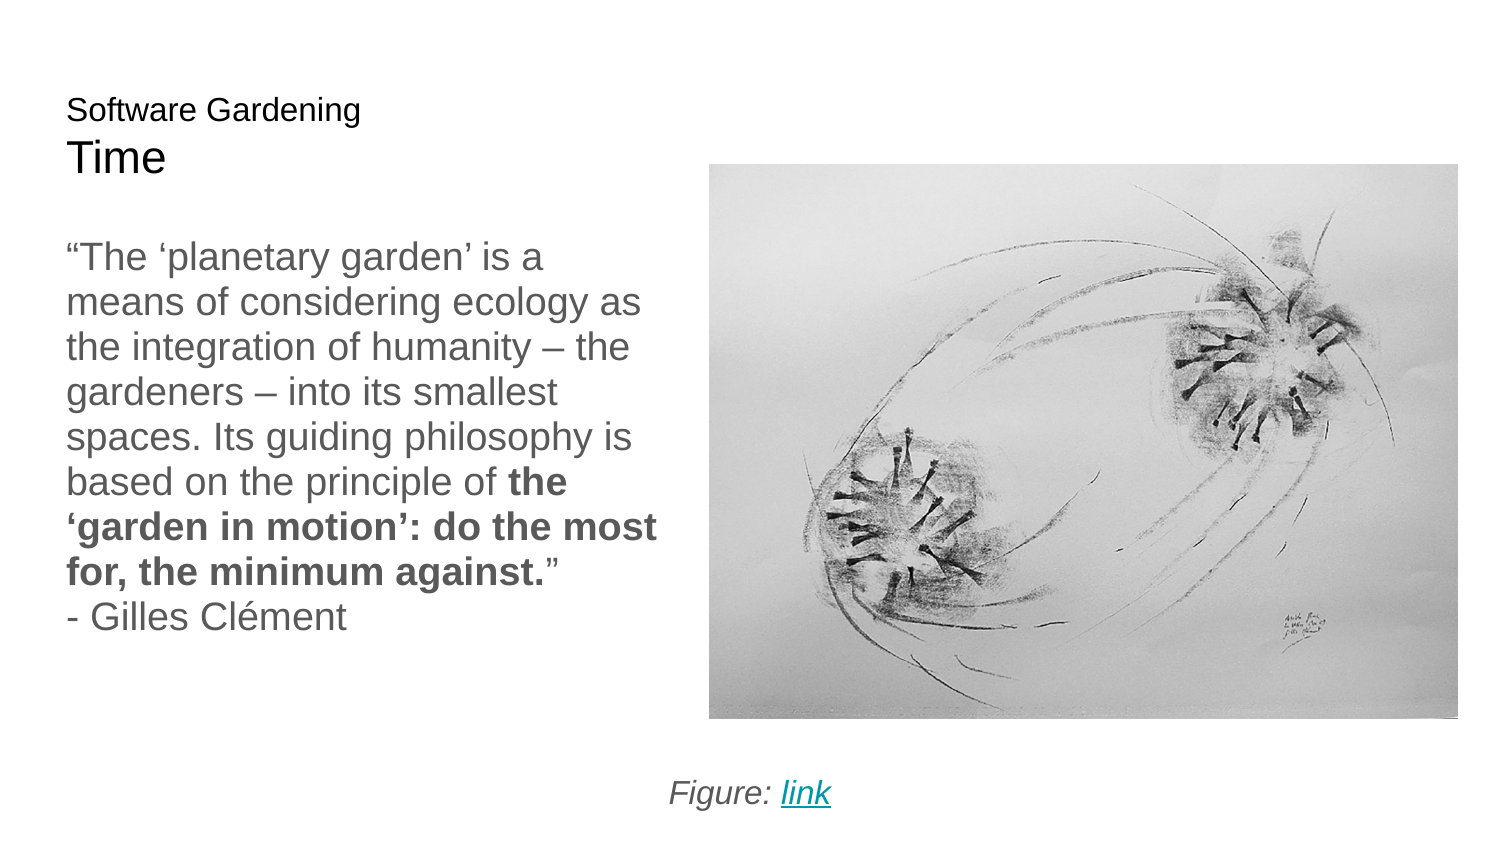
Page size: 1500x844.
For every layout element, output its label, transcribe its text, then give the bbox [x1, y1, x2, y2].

list “The ‘planetary garden’ is a means of considering ecology as the integration of humanity – the gardeners – into its smallest spaces. Its guiding philosophy is based on the principle of the ‘garden in motion’: do the most for, the minimum against.” - Gilles Clément [51, 219, 687, 700]
text_box Software Gardening Time [51, 72, 1449, 199]
picture [709, 164, 1458, 719]
list Figure: link [97, 758, 1403, 823]
